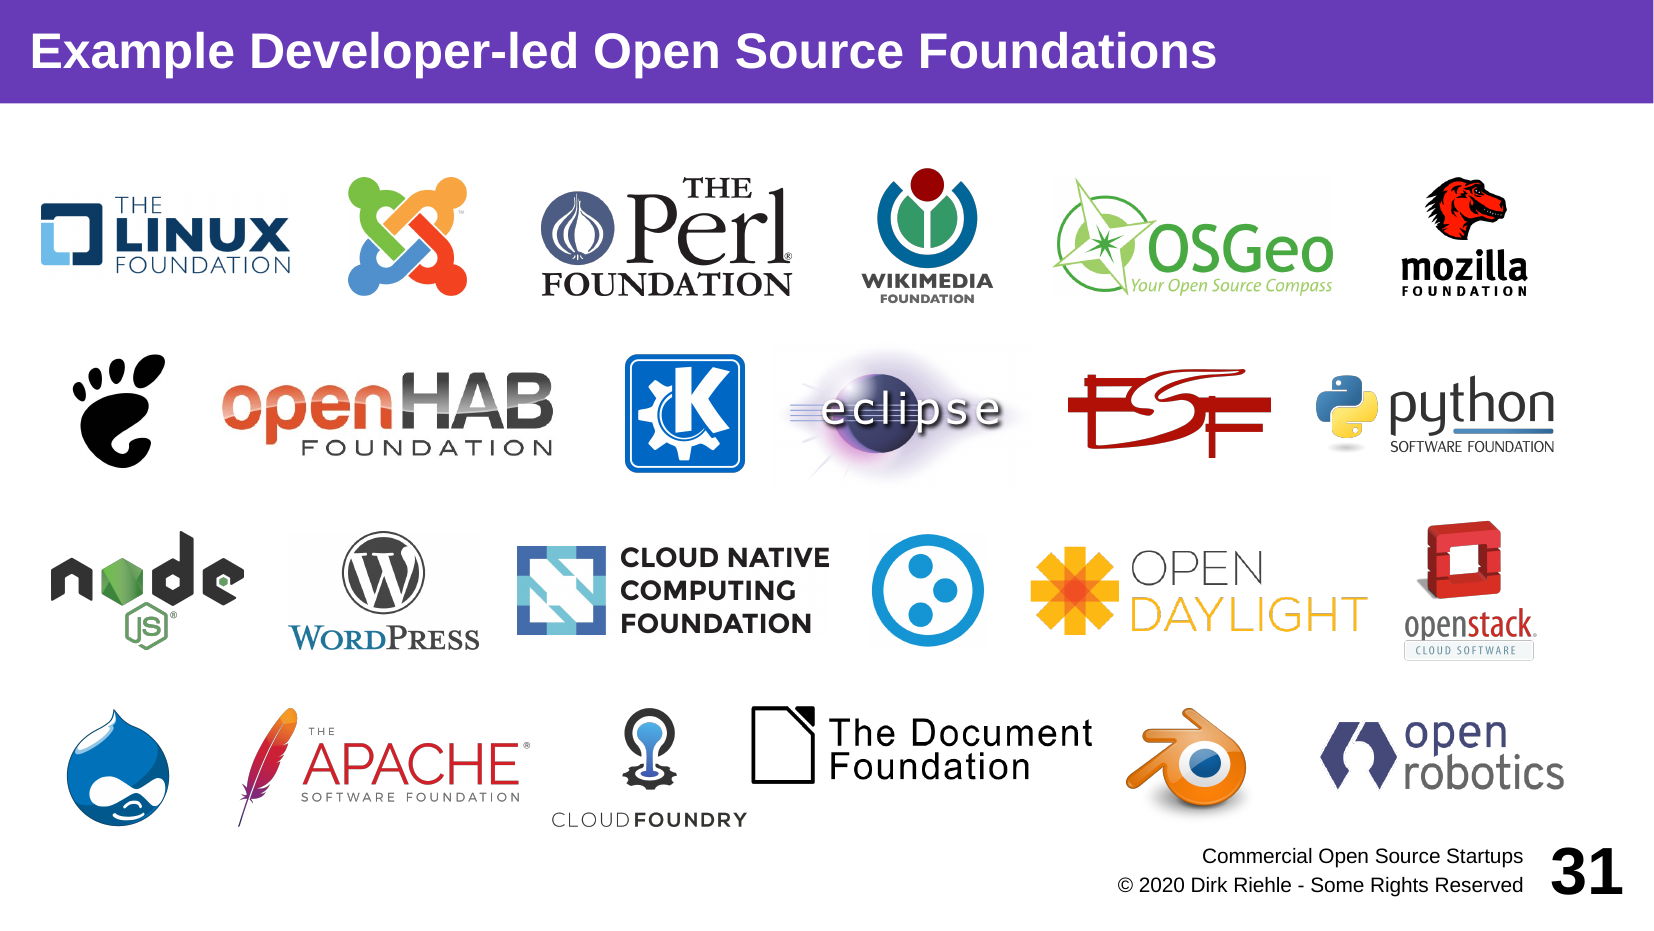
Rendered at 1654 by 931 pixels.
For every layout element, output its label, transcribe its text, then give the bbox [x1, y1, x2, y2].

picture [66, 708, 170, 827]
picture [868, 531, 987, 650]
picture [751, 706, 1092, 784]
picture [238, 708, 530, 827]
picture [1381, 501, 1560, 680]
picture [1318, 720, 1564, 792]
picture [1068, 369, 1271, 458]
picture [41, 191, 290, 281]
picture [517, 546, 829, 635]
picture [1030, 546, 1368, 635]
picture [541, 177, 793, 296]
picture [773, 339, 1034, 488]
title Example Developer-led Open Source Foundations [0, 0, 1654, 104]
picture [552, 708, 747, 827]
picture [1312, 369, 1558, 458]
picture [212, 369, 556, 458]
picture [625, 354, 745, 473]
picture [288, 531, 479, 650]
picture [348, 177, 467, 296]
picture [1126, 708, 1260, 827]
picture [1052, 177, 1333, 296]
picture [1401, 177, 1528, 296]
picture [51, 531, 244, 650]
picture [68, 354, 168, 473]
picture [853, 162, 1001, 311]
